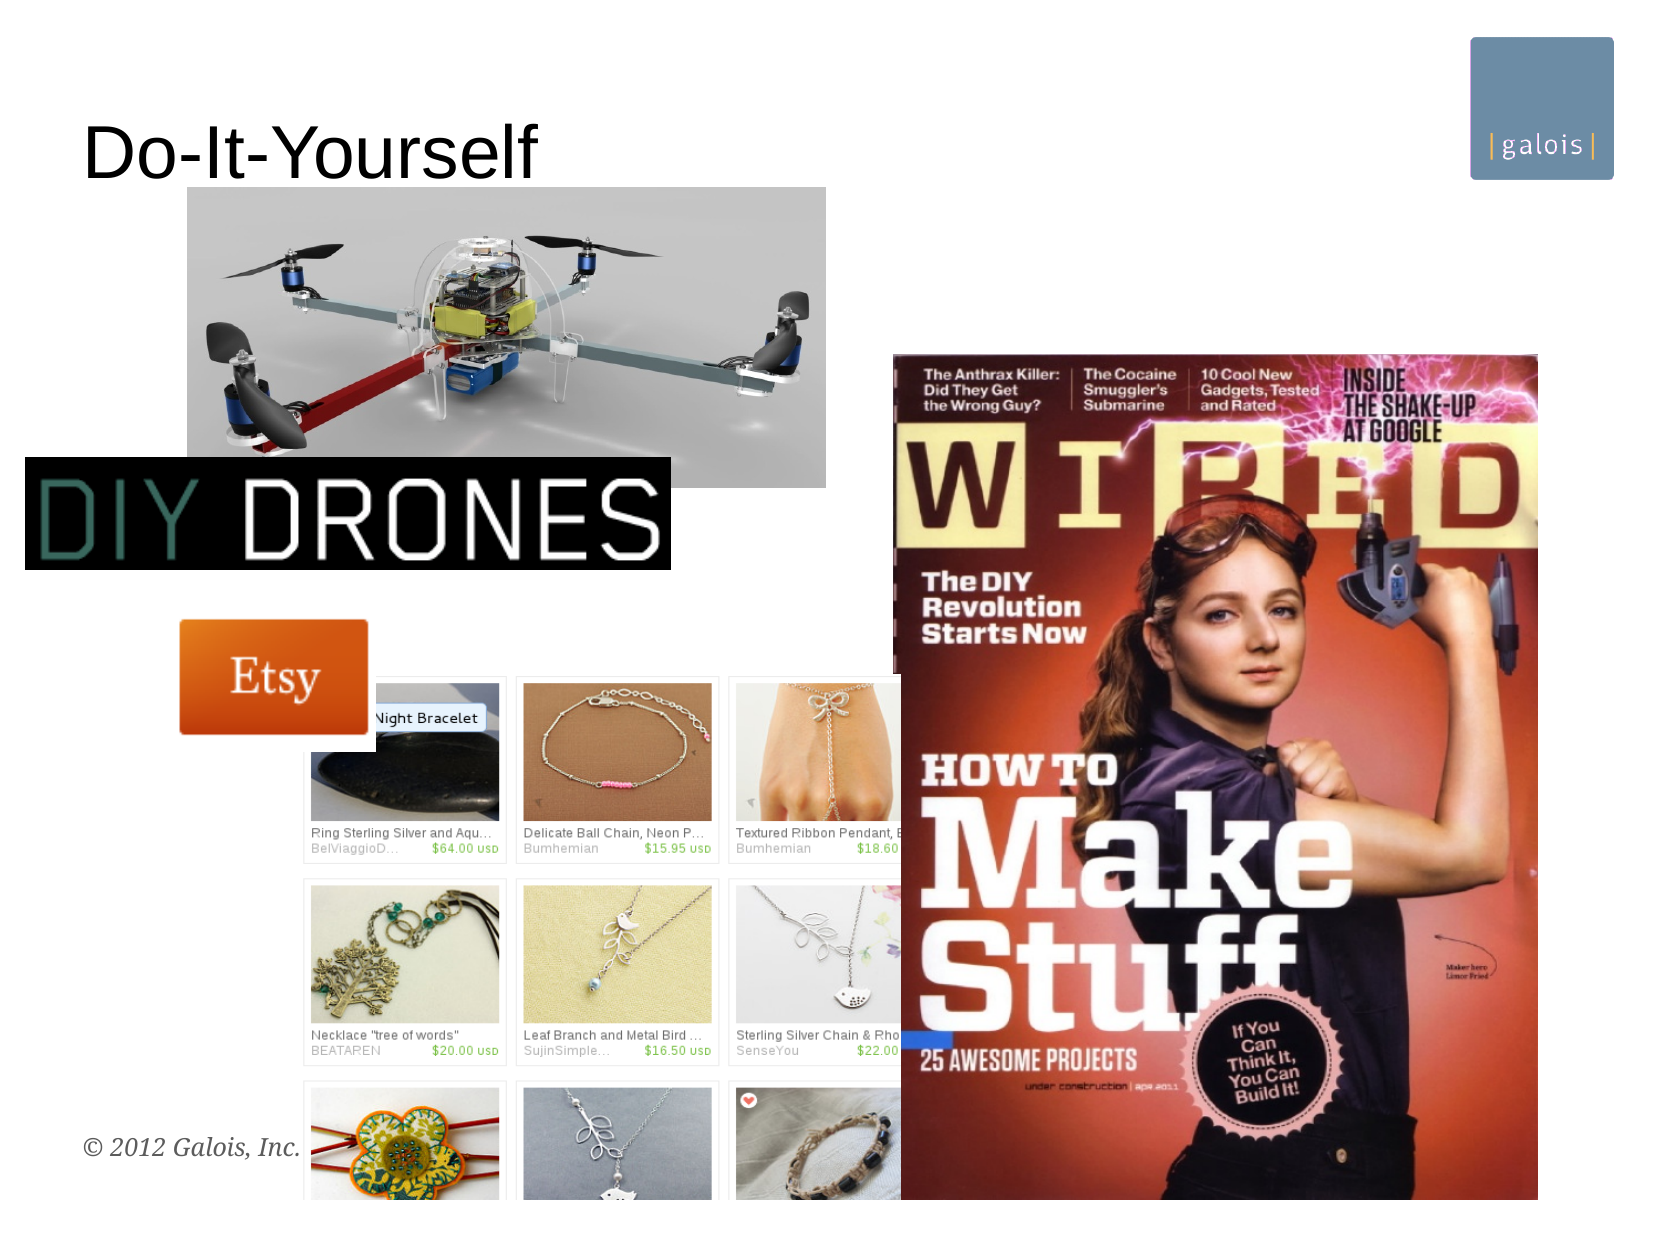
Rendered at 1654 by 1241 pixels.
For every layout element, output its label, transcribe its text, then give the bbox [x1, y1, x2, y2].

title Do-It-Yourself [82, 49, 1571, 257]
picture [25, 187, 826, 570]
picture [150, 354, 1538, 1201]
picture [1462, 29, 1621, 188]
